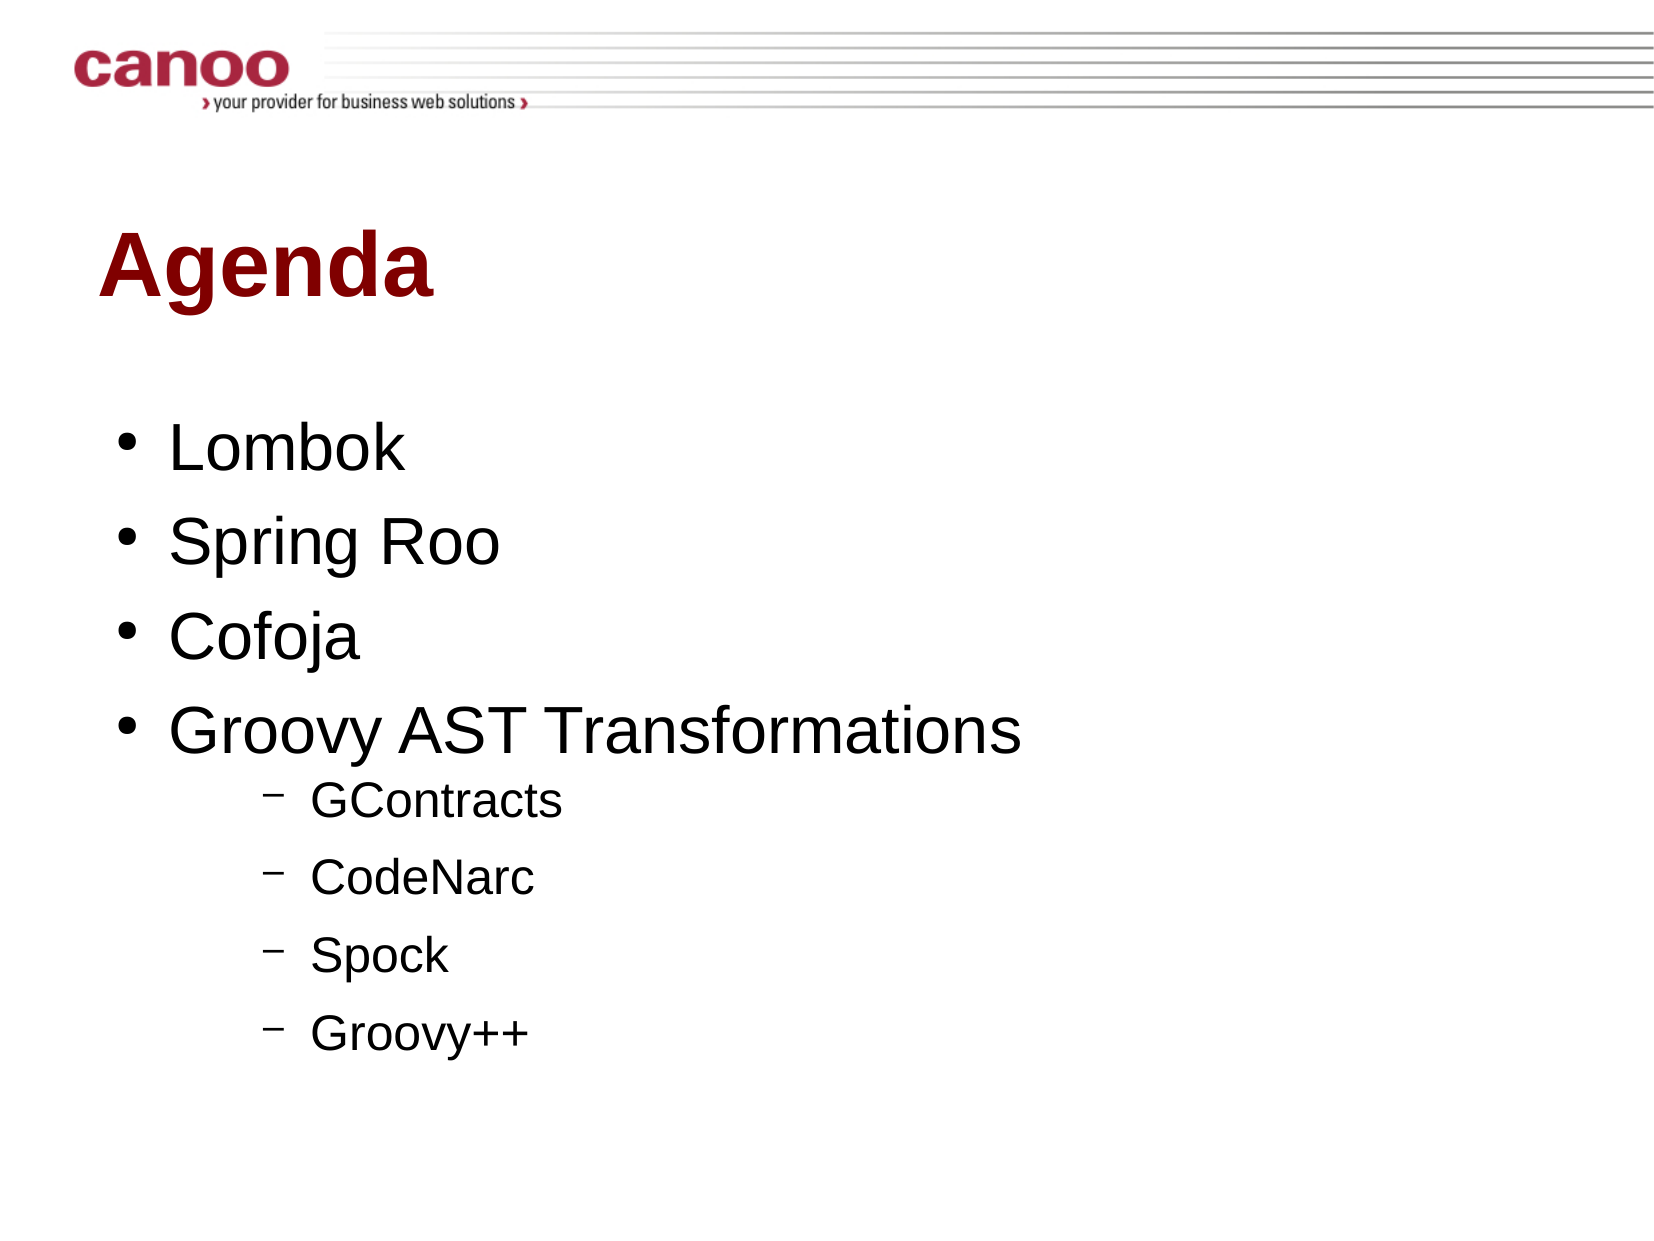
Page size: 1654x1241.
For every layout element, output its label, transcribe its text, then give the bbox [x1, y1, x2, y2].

picture [0, 0, 1654, 166]
title Agenda [82, 155, 1571, 363]
list Lombok Spring Roo Cofoja Groovy AST Transformations GContracts CodeNarc Spock Groovy++ [82, 395, 1571, 1215]
